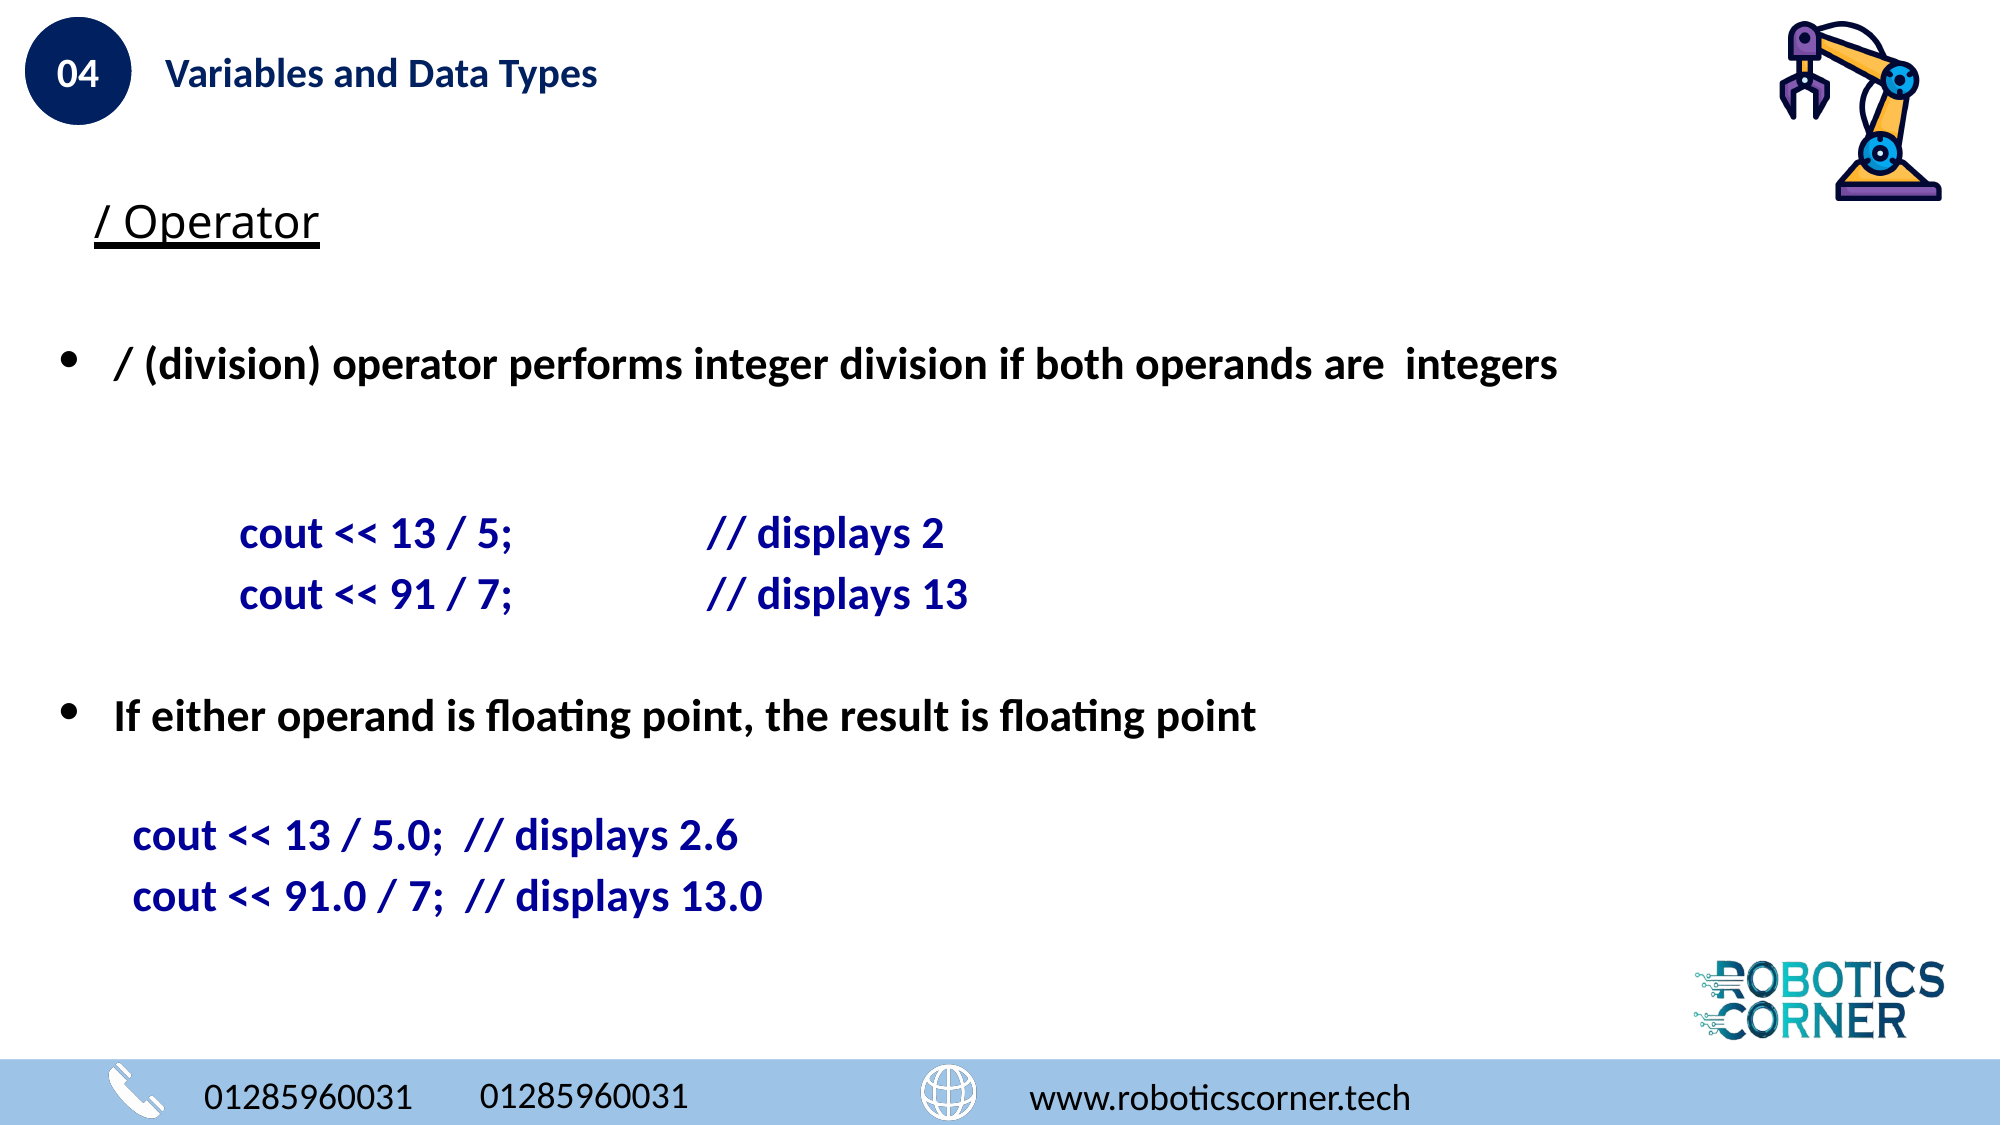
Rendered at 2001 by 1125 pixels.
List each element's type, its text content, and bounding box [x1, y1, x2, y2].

text_box [0, 1059, 915, 1125]
text_box Variables and Data Types [150, 38, 697, 103]
picture [915, 1059, 981, 1125]
picture [103, 1057, 170, 1124]
picture [1680, 859, 1953, 1059]
text_box / (division) operator performs integer division if both operands are integers [55, 329, 2000, 389]
title / Operator [91, 123, 631, 315]
text_box 01285960031 [189, 1064, 495, 1125]
text_box cout << 13 / 5; cout << 91 / 7; [237, 494, 651, 620]
text_box 04 [22, 14, 134, 128]
text_box www.roboticscorner.tech [1014, 1065, 1531, 1125]
picture [1771, 21, 1950, 201]
text_box If either operand is floating point, the result is floating point cout << 13 / 5.0; // displays 2.6 cout << 91.0 / 7; // displays 13.0 [55, 682, 1840, 921]
text_box [981, 1059, 2000, 1125]
text_box 01285960031 [465, 1063, 811, 1124]
text_box // displays 2 // displays 13 [704, 494, 1095, 620]
